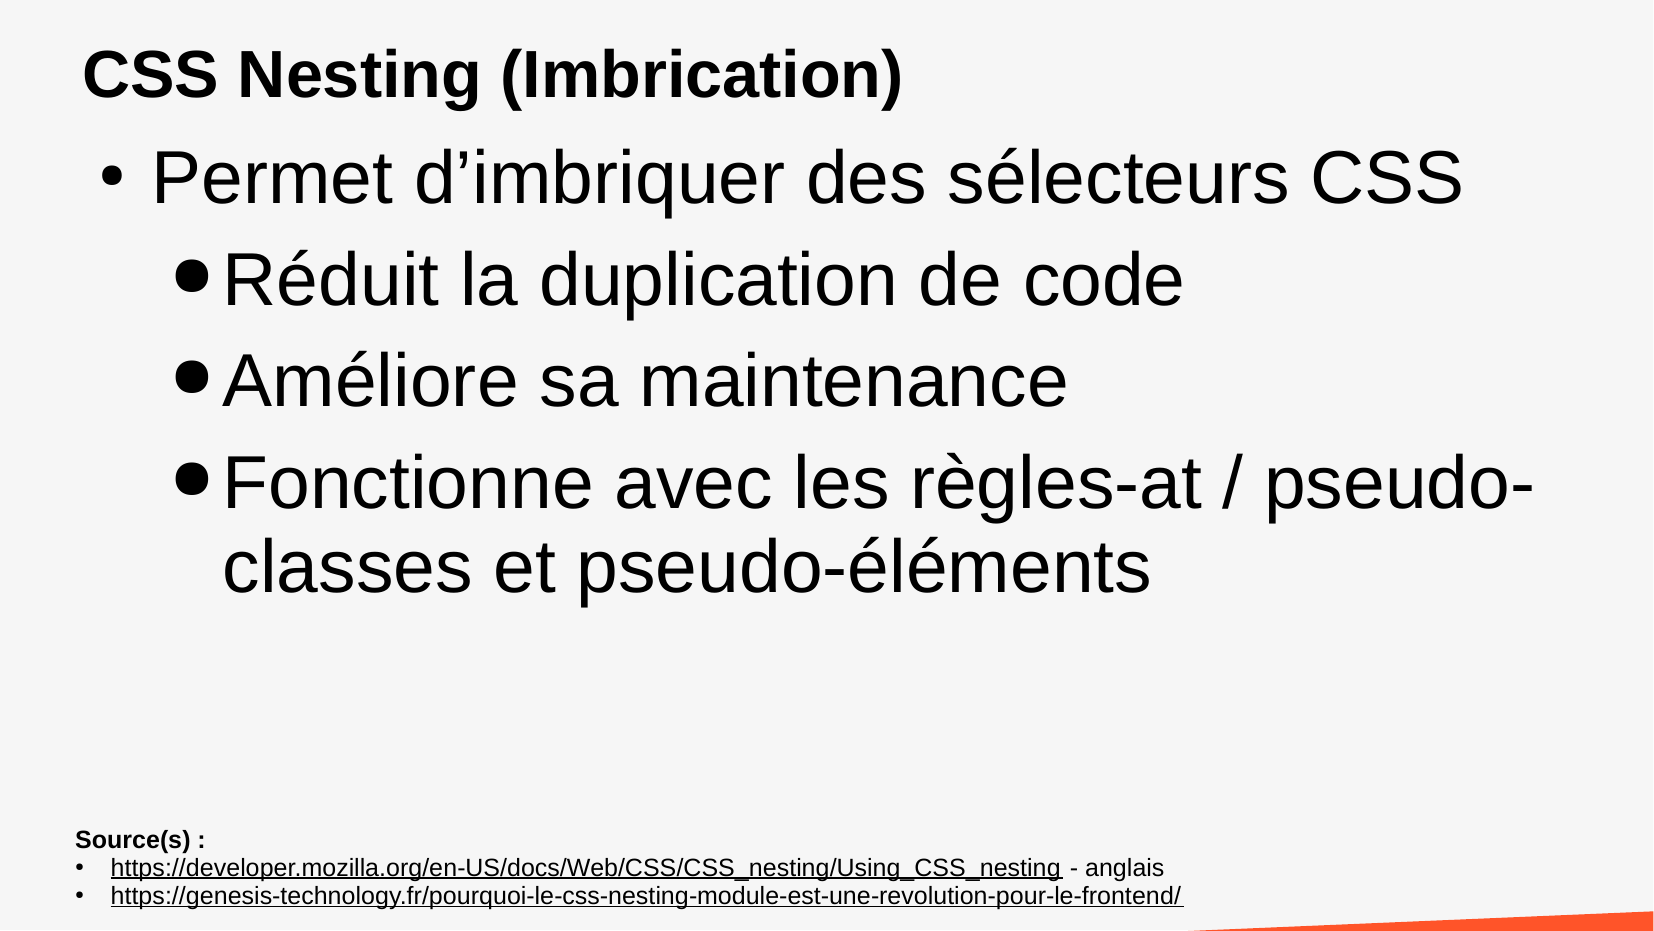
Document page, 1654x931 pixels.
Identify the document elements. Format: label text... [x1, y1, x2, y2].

text_box [1188, 911, 1654, 931]
list Permet d’imbriquer des sélecteurs CSS Réduit la duplication de code Améliore sa maintenance Fonctionne avec les règles-at / pseudo-classes et pseudo-éléments [80, 135, 1640, 680]
text_box Source(s) : https://developer.mozilla.org/en-US/docs/Web/CSS/CSS_nesting/Using_CSS_nesting - anglais https://genesis-technology.fr/pourquoi-le-css-nesting-module-est-une-revolution-pour-le-frontend/ [60, 803, 1546, 917]
title CSS Nesting (Imbrication) [82, 37, 1571, 114]
